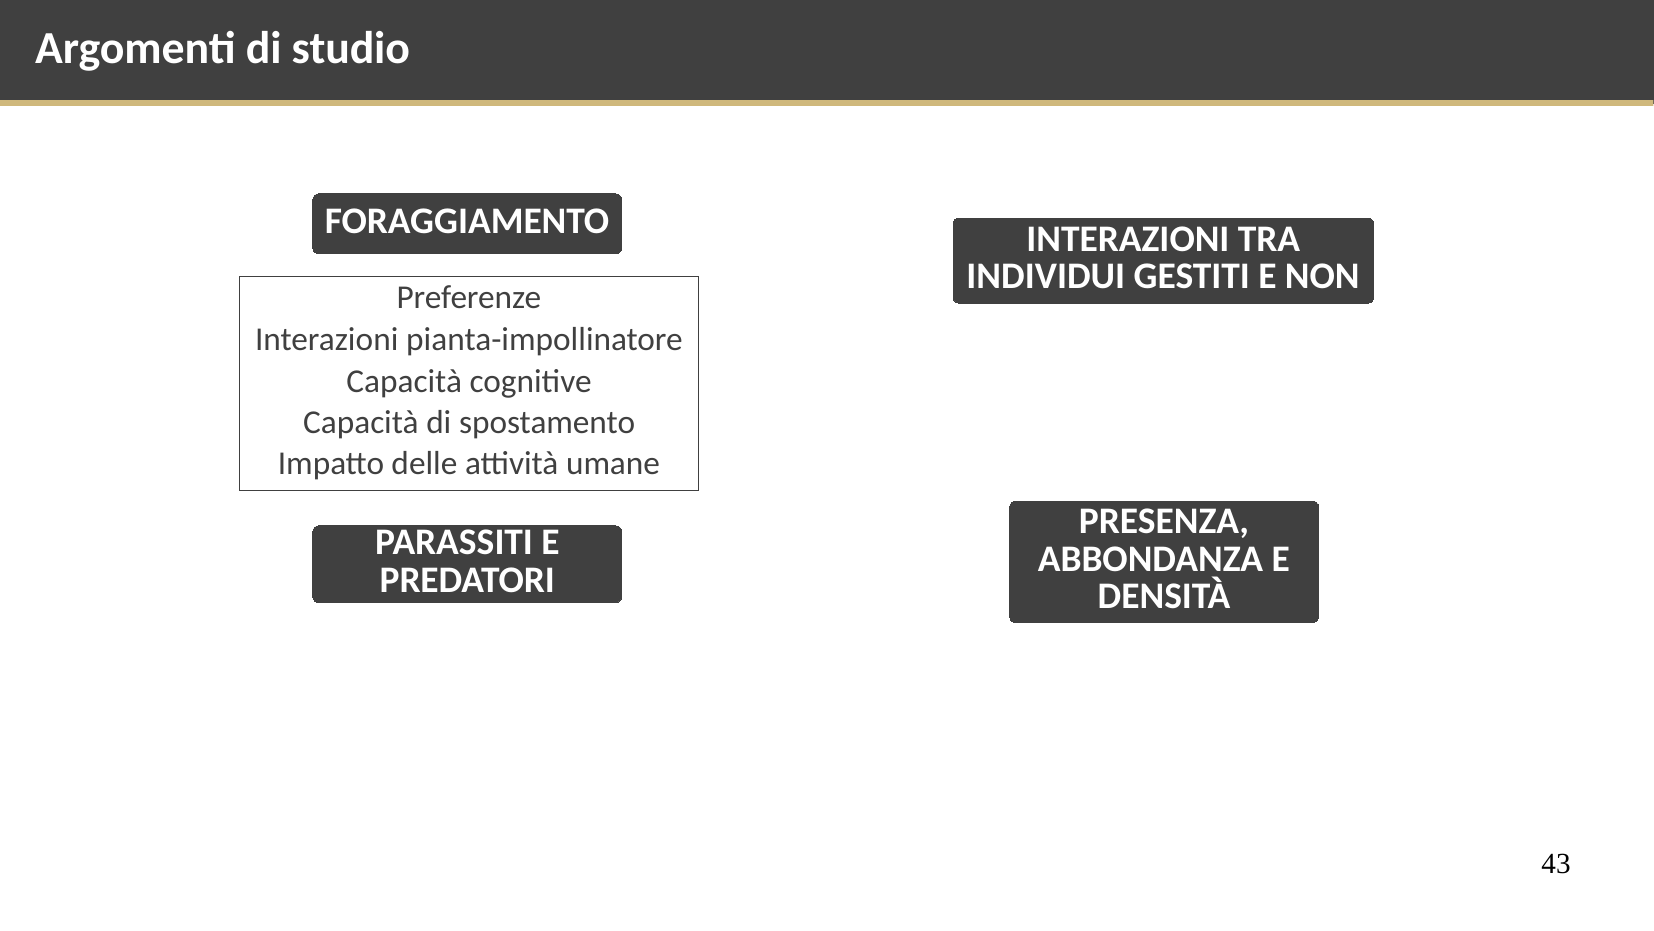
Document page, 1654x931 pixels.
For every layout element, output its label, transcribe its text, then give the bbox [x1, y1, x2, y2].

text_box FORAGGIAMENTO [312, 193, 622, 254]
text_box PARASSITI E PREDATORI [312, 525, 622, 603]
text_box Preferenze Interazioni pianta-impollinatore Capacità cognitive Capacità di spostamento Impatto delle attività umane [239, 276, 699, 491]
text_box INTERAZIONI TRA INDIVIDUI GESTITI E NON [953, 218, 1374, 304]
text_box Argomenti di studio [0, 0, 1654, 100]
text_box PRESENZA, ABBONDANZA E DENSITÀ [1009, 501, 1319, 623]
